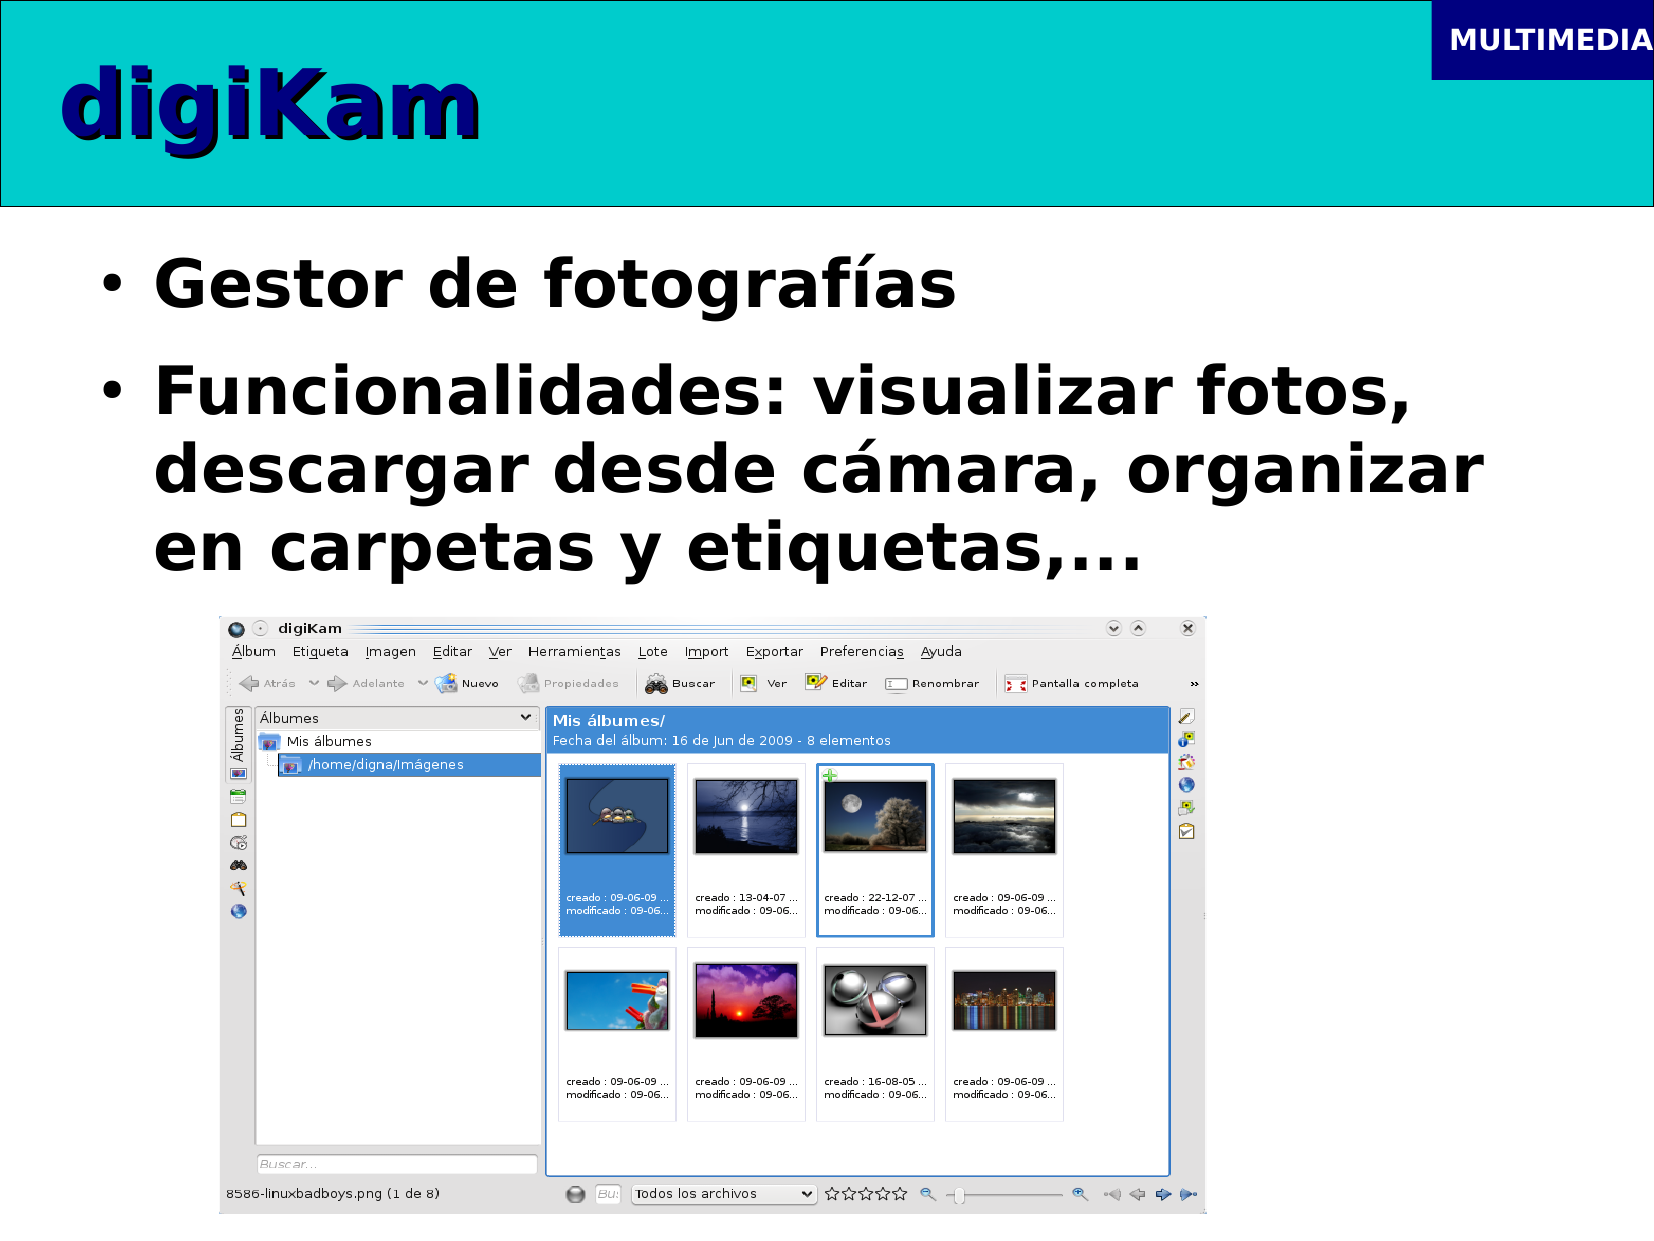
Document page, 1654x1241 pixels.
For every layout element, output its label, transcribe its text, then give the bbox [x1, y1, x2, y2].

list Gestor de fotografías Funcionalidades: visualizar fotos, descargar desde cámara, organizar en carpetas y etiquetas,... [82, 245, 1571, 1094]
text_box MULTIMEDIA [1431, 0, 1654, 80]
picture [219, 616, 1207, 1214]
title digiKam [59, 22, 1654, 185]
